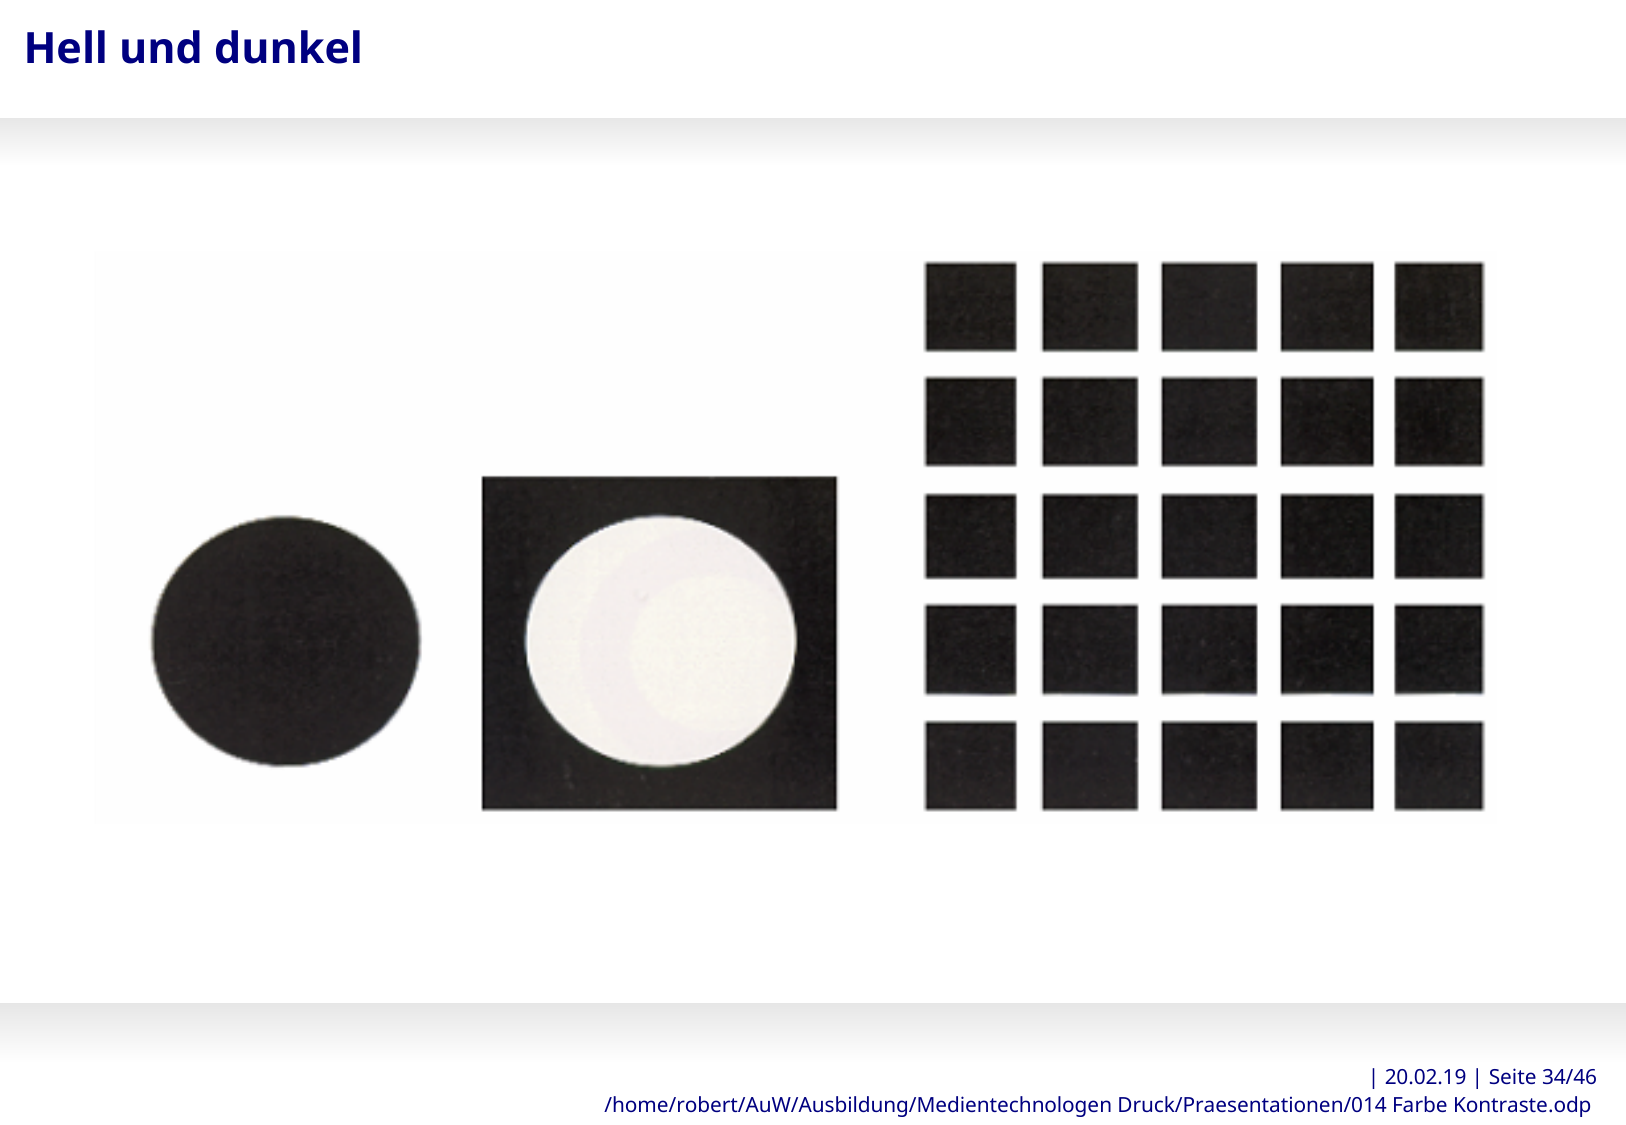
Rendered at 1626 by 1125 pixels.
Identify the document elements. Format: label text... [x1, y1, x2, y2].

picture [94, 250, 1504, 824]
title Hell und dunkel [23, 5, 1600, 154]
